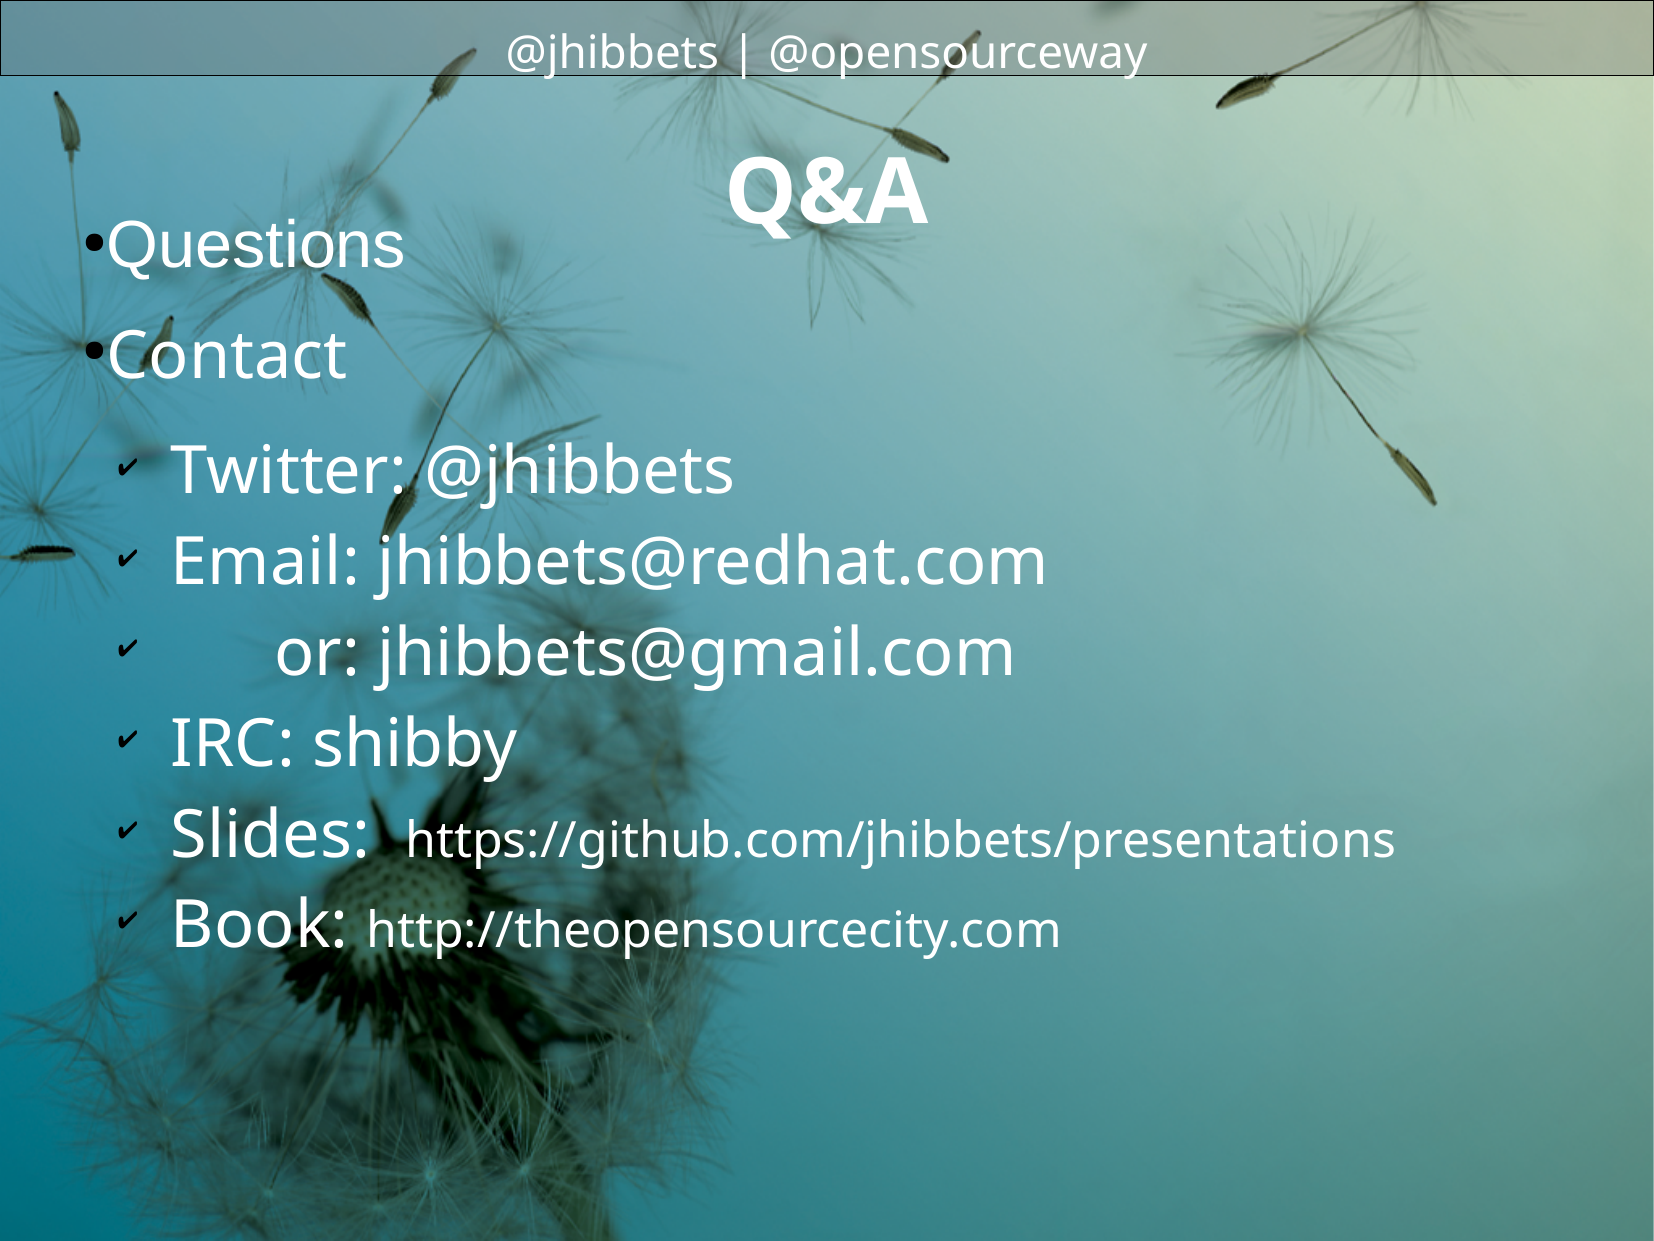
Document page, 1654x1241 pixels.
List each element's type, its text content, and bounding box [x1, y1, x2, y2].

title Q&A [82, 84, 1571, 290]
subtitle Questions Contact Twitter: @jhibbets Email: jhibbets@redhat.com or: jhibbets@gmail.com IRC: shibby Slides: https://github.com/jhibbets/presentations Book: http://theopensourcecity.com [82, 290, 1571, 1109]
picture [0, 76, 1654, 1241]
